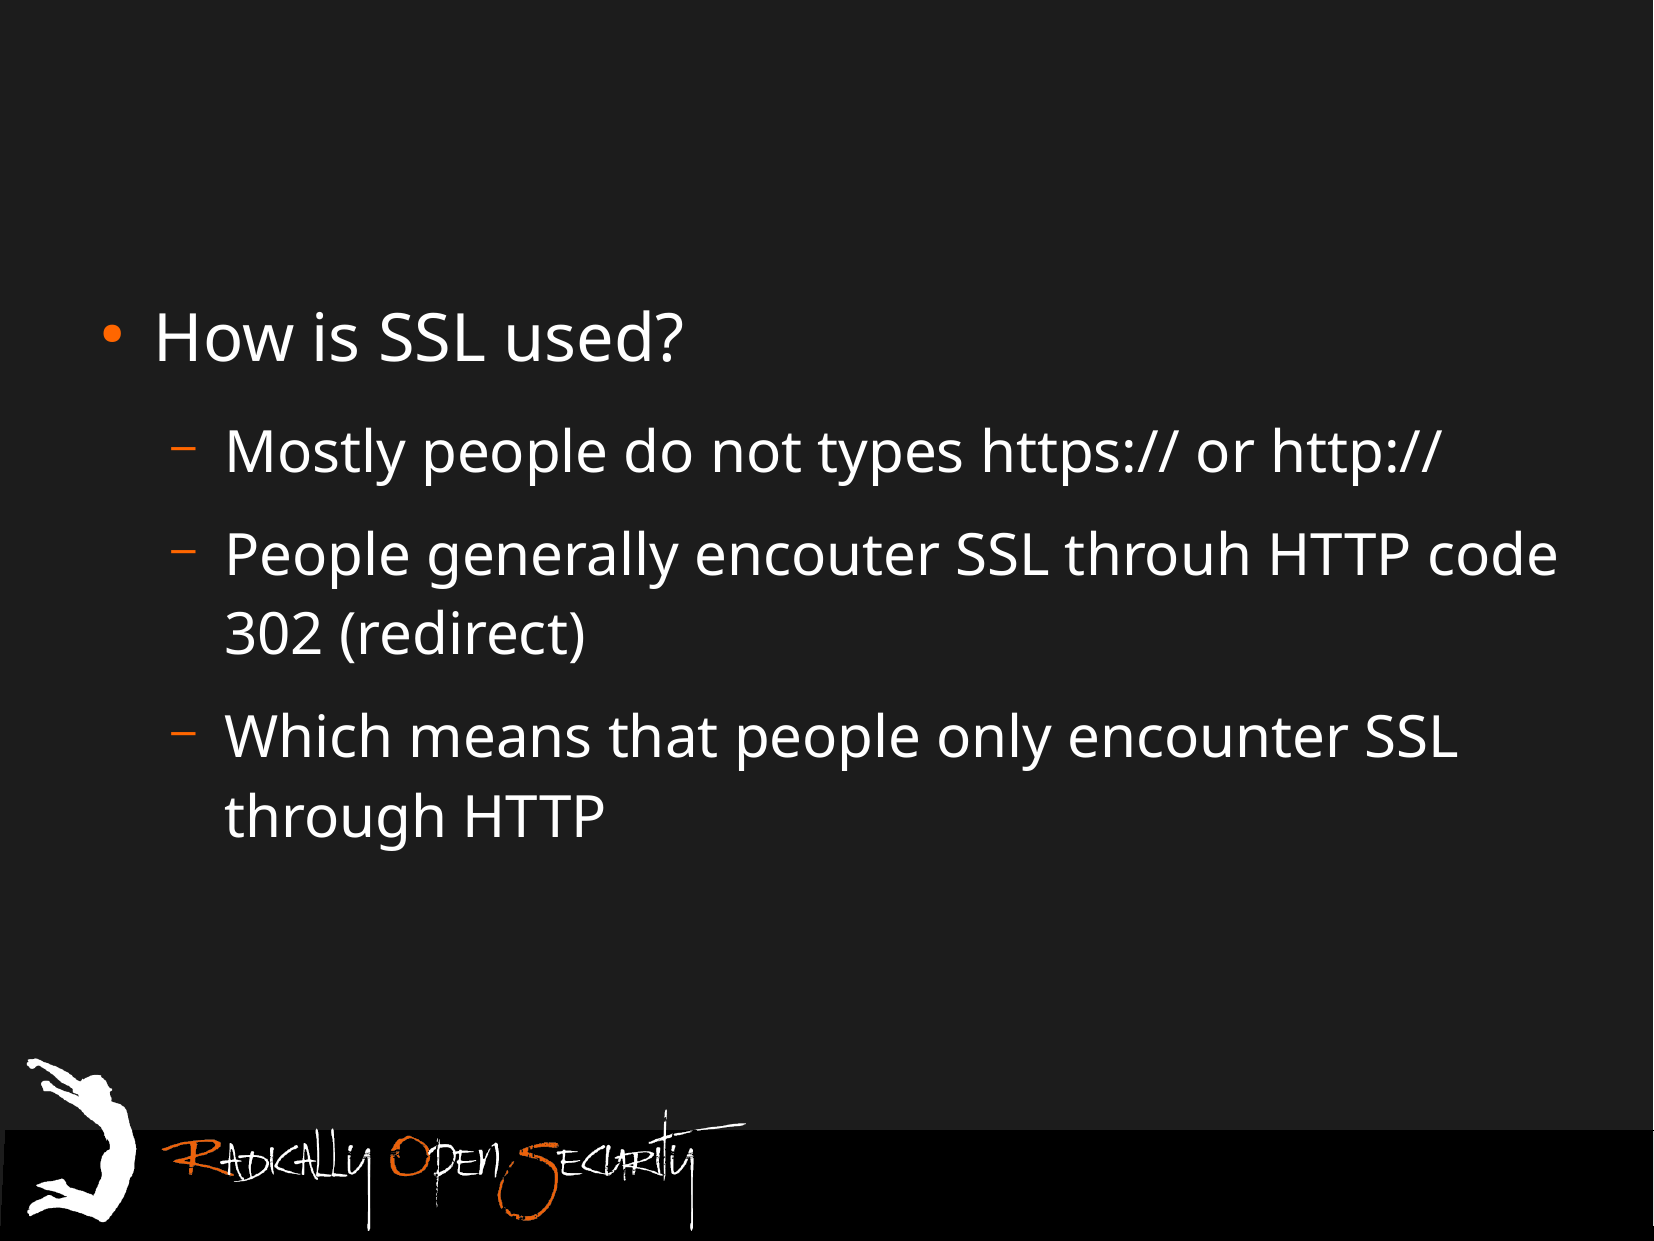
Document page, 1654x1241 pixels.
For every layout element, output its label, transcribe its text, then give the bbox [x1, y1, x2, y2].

picture [0, 1022, 778, 1241]
list How is SSL used? Mostly people do not types https:// or http:// People generally encouter SSL throuh HTTP code 302 (redirect) Which means that people only encounter SSL through HTTP [82, 290, 1571, 1010]
